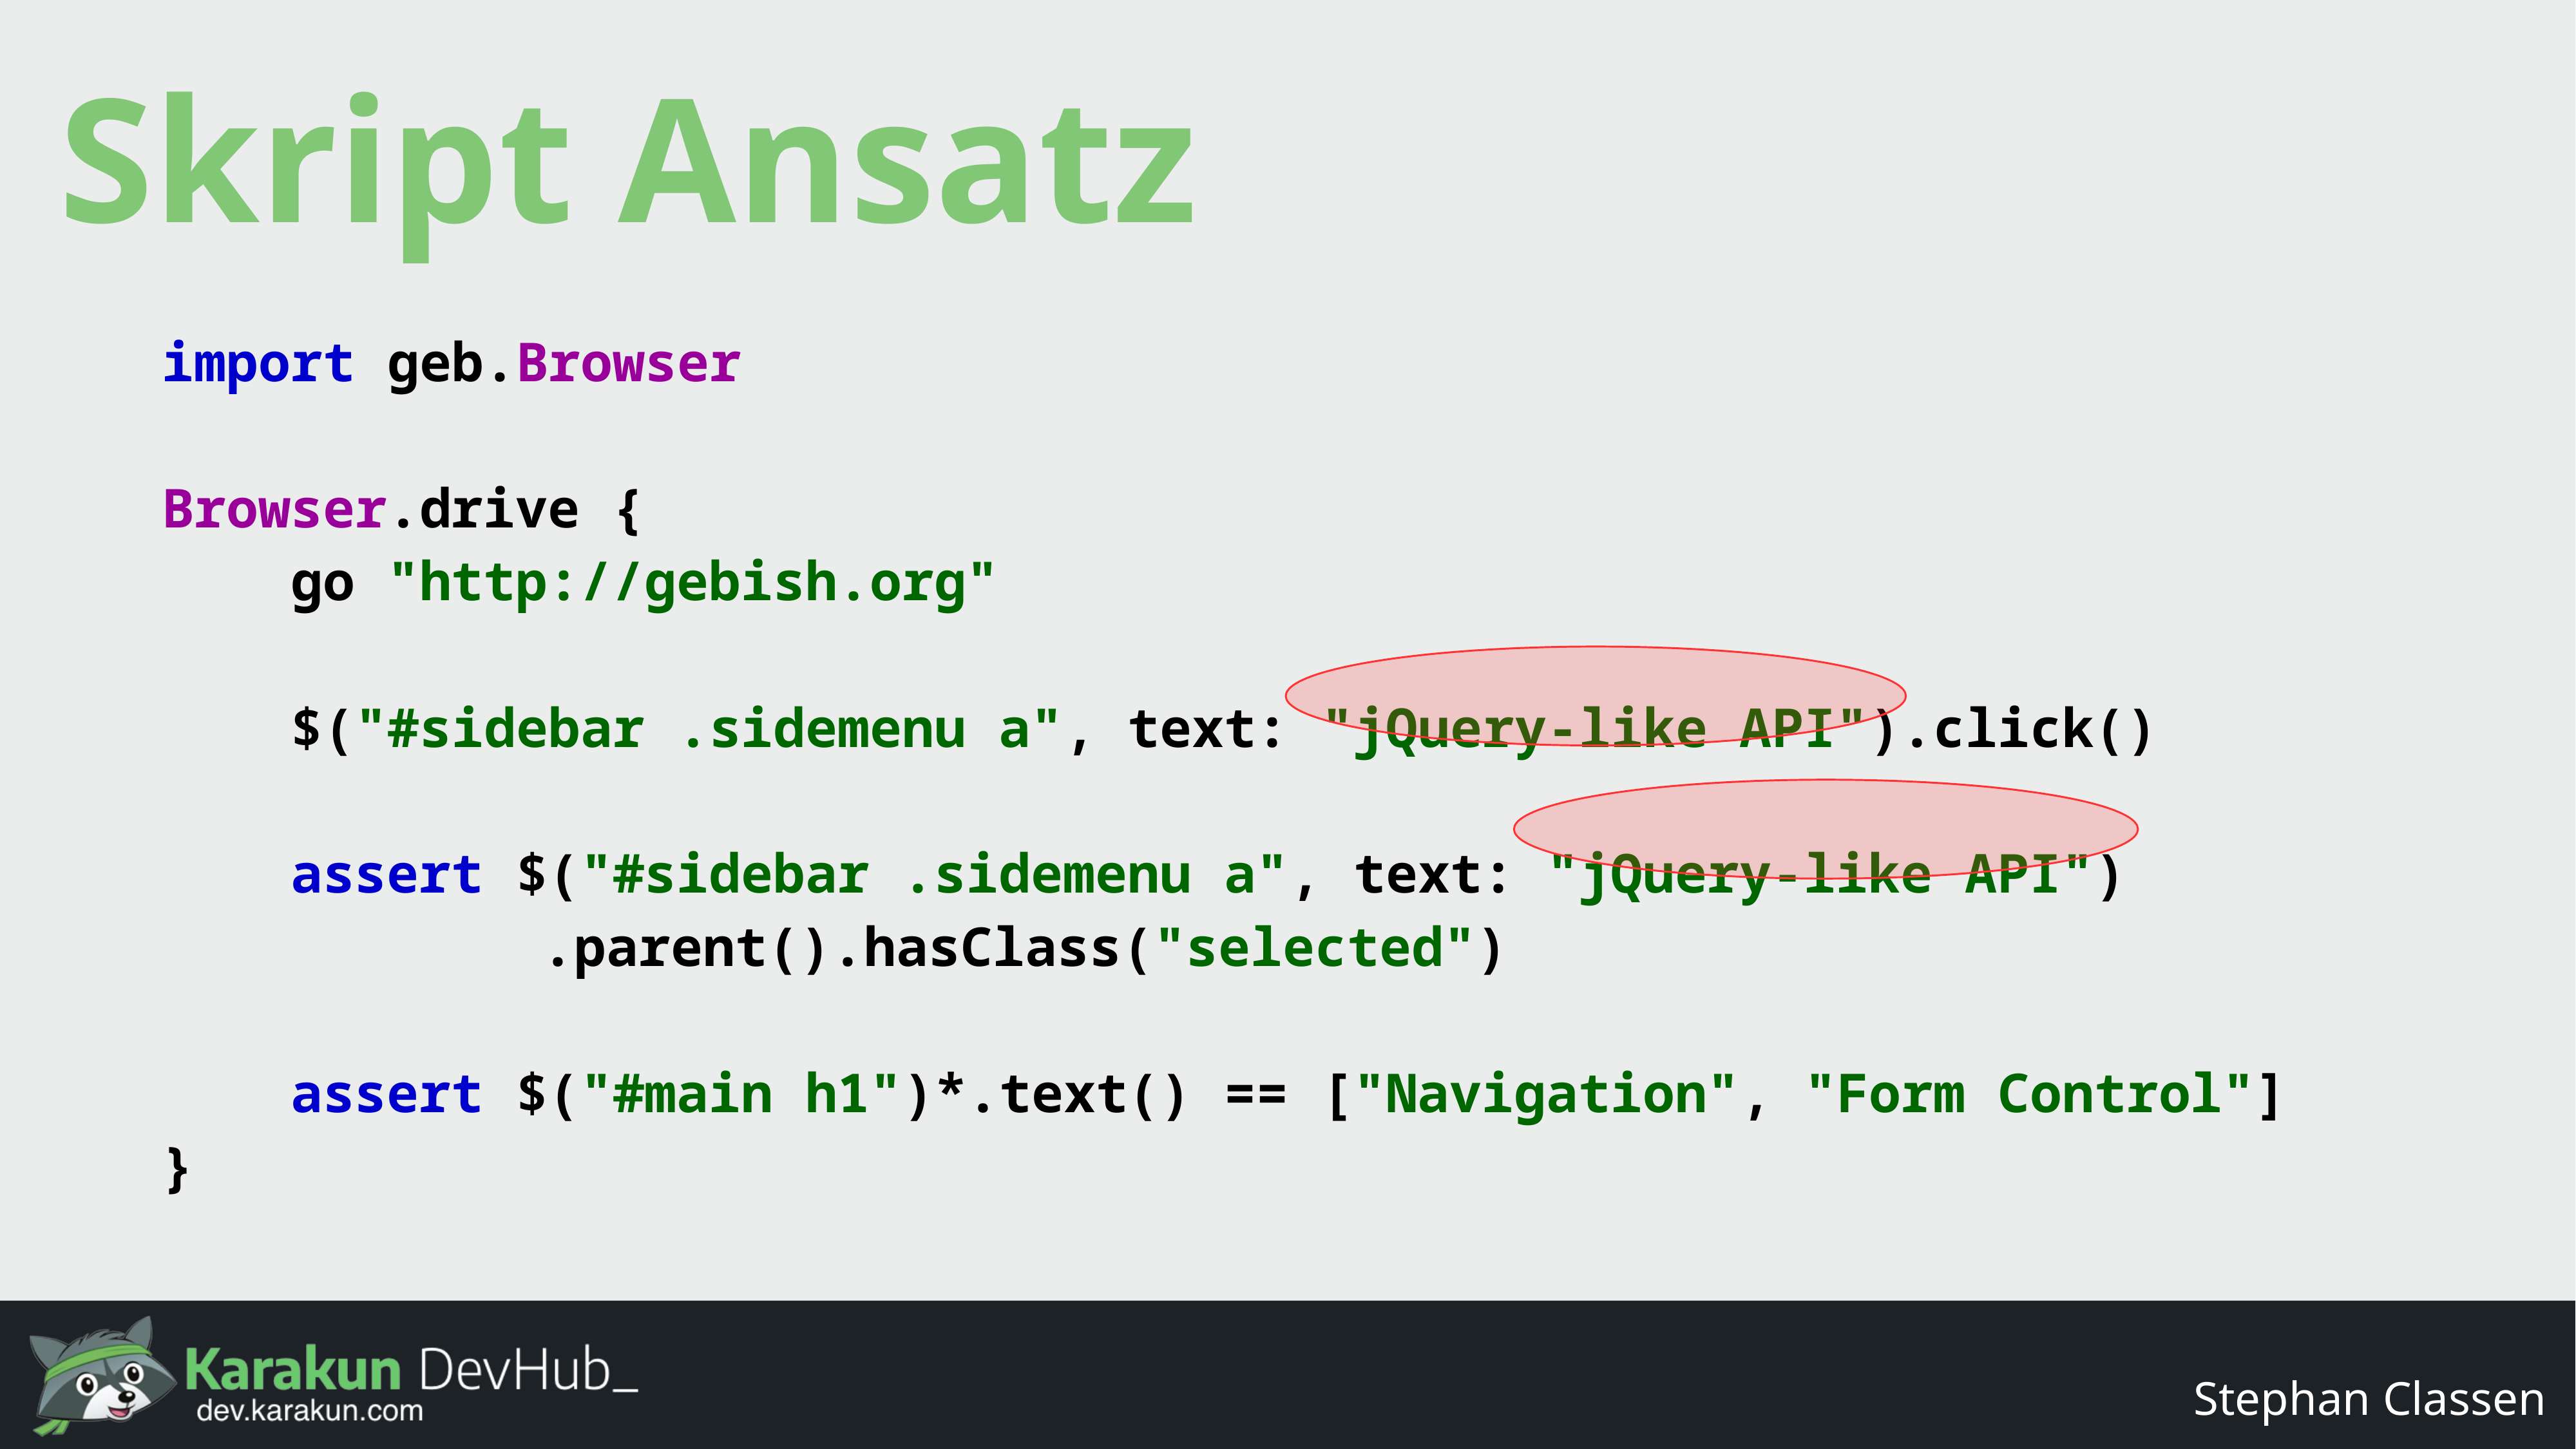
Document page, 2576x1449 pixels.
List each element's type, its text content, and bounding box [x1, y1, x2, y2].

text_box [0, 1300, 2575, 1449]
text_box import geb.Browser Browser.drive { go "http://gebish.org" $("#sidebar .sidemenu a", text: "jQuery-like API").click() assert $("#sidebar .sidemenu a", text: "jQuery-like API") .parent().hasClass("selected") assert $("#main h1")*.text() == ["Navigation", "Form Control"] } [152, 319, 2496, 1233]
text_box Stephan Classen [1795, 1361, 2557, 1434]
text_box [1514, 779, 2138, 879]
text_box Skript Ansatz [49, 34, 2523, 259]
text_box [1286, 646, 1906, 746]
picture [30, 1316, 647, 1437]
